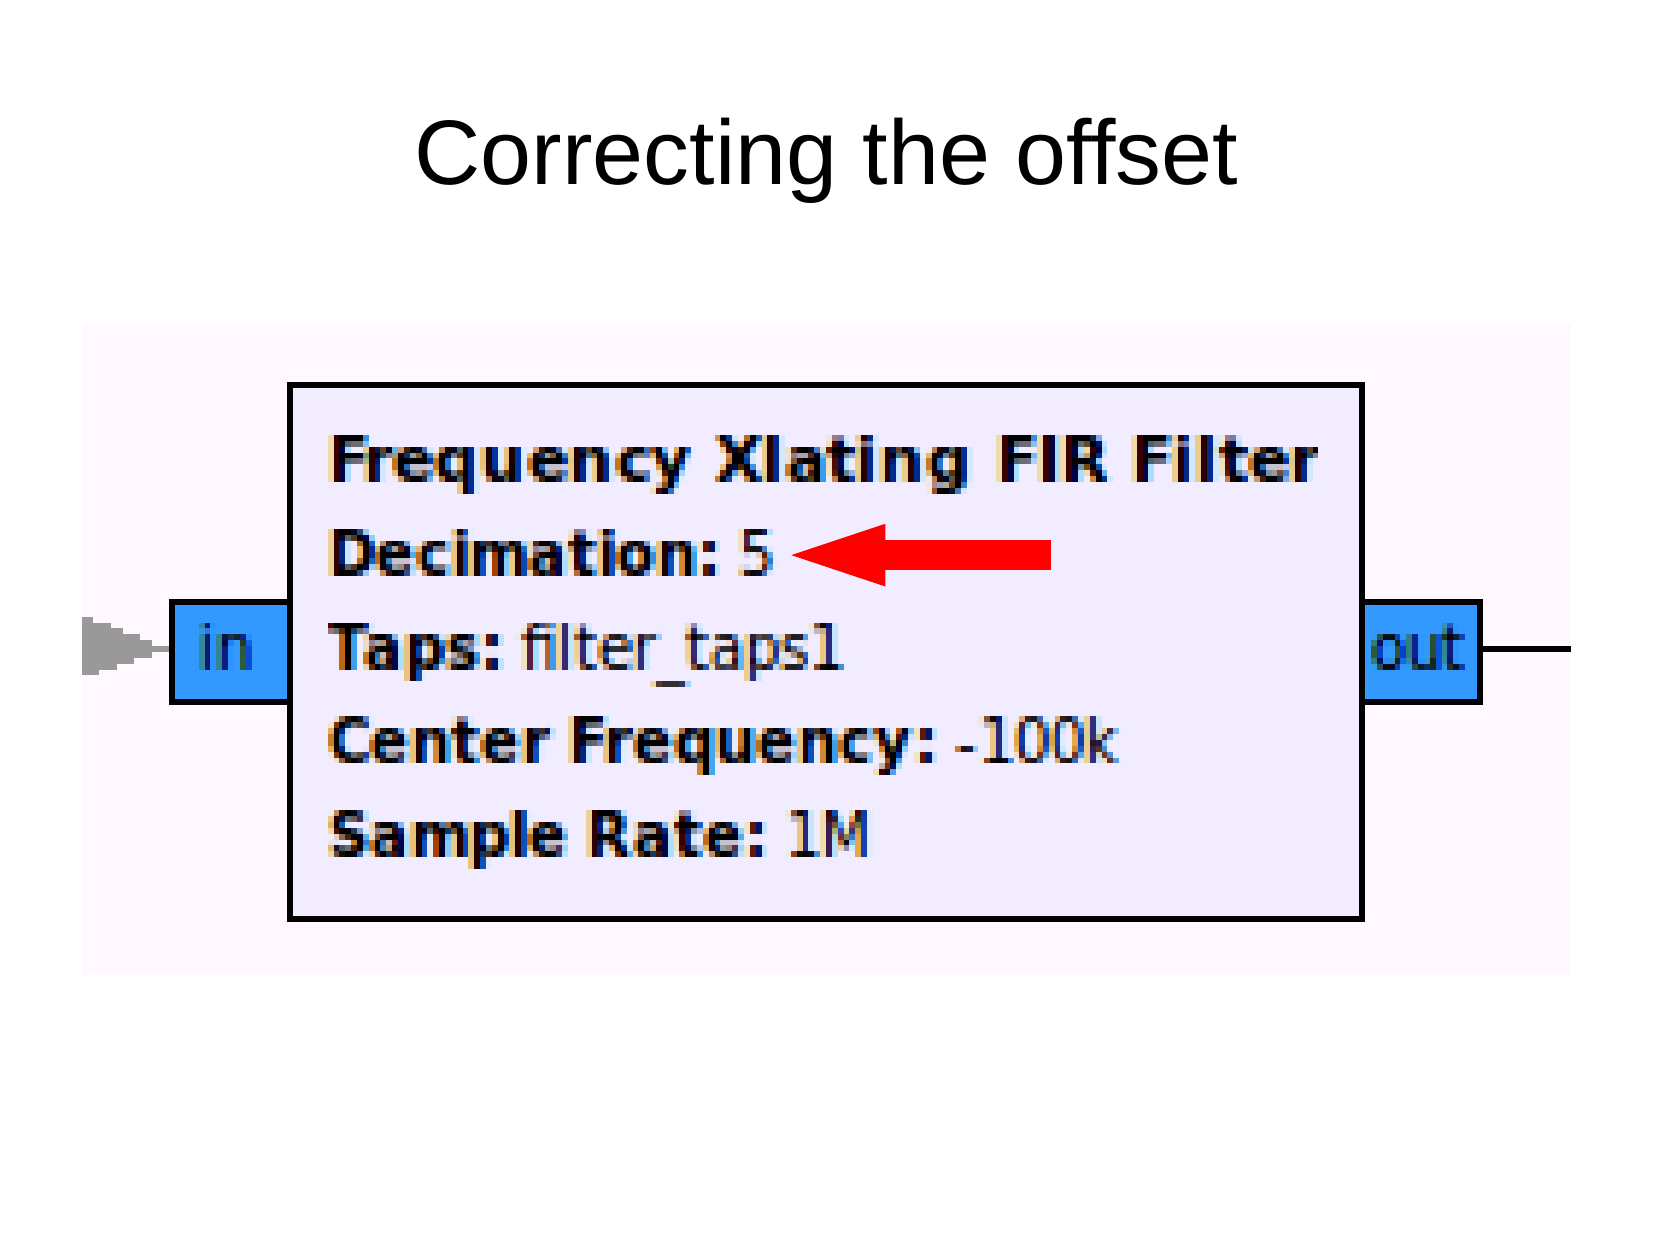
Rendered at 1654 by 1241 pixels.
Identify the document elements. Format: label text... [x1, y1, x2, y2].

title Correcting the offset [82, 49, 1571, 257]
picture [82, 324, 1571, 975]
